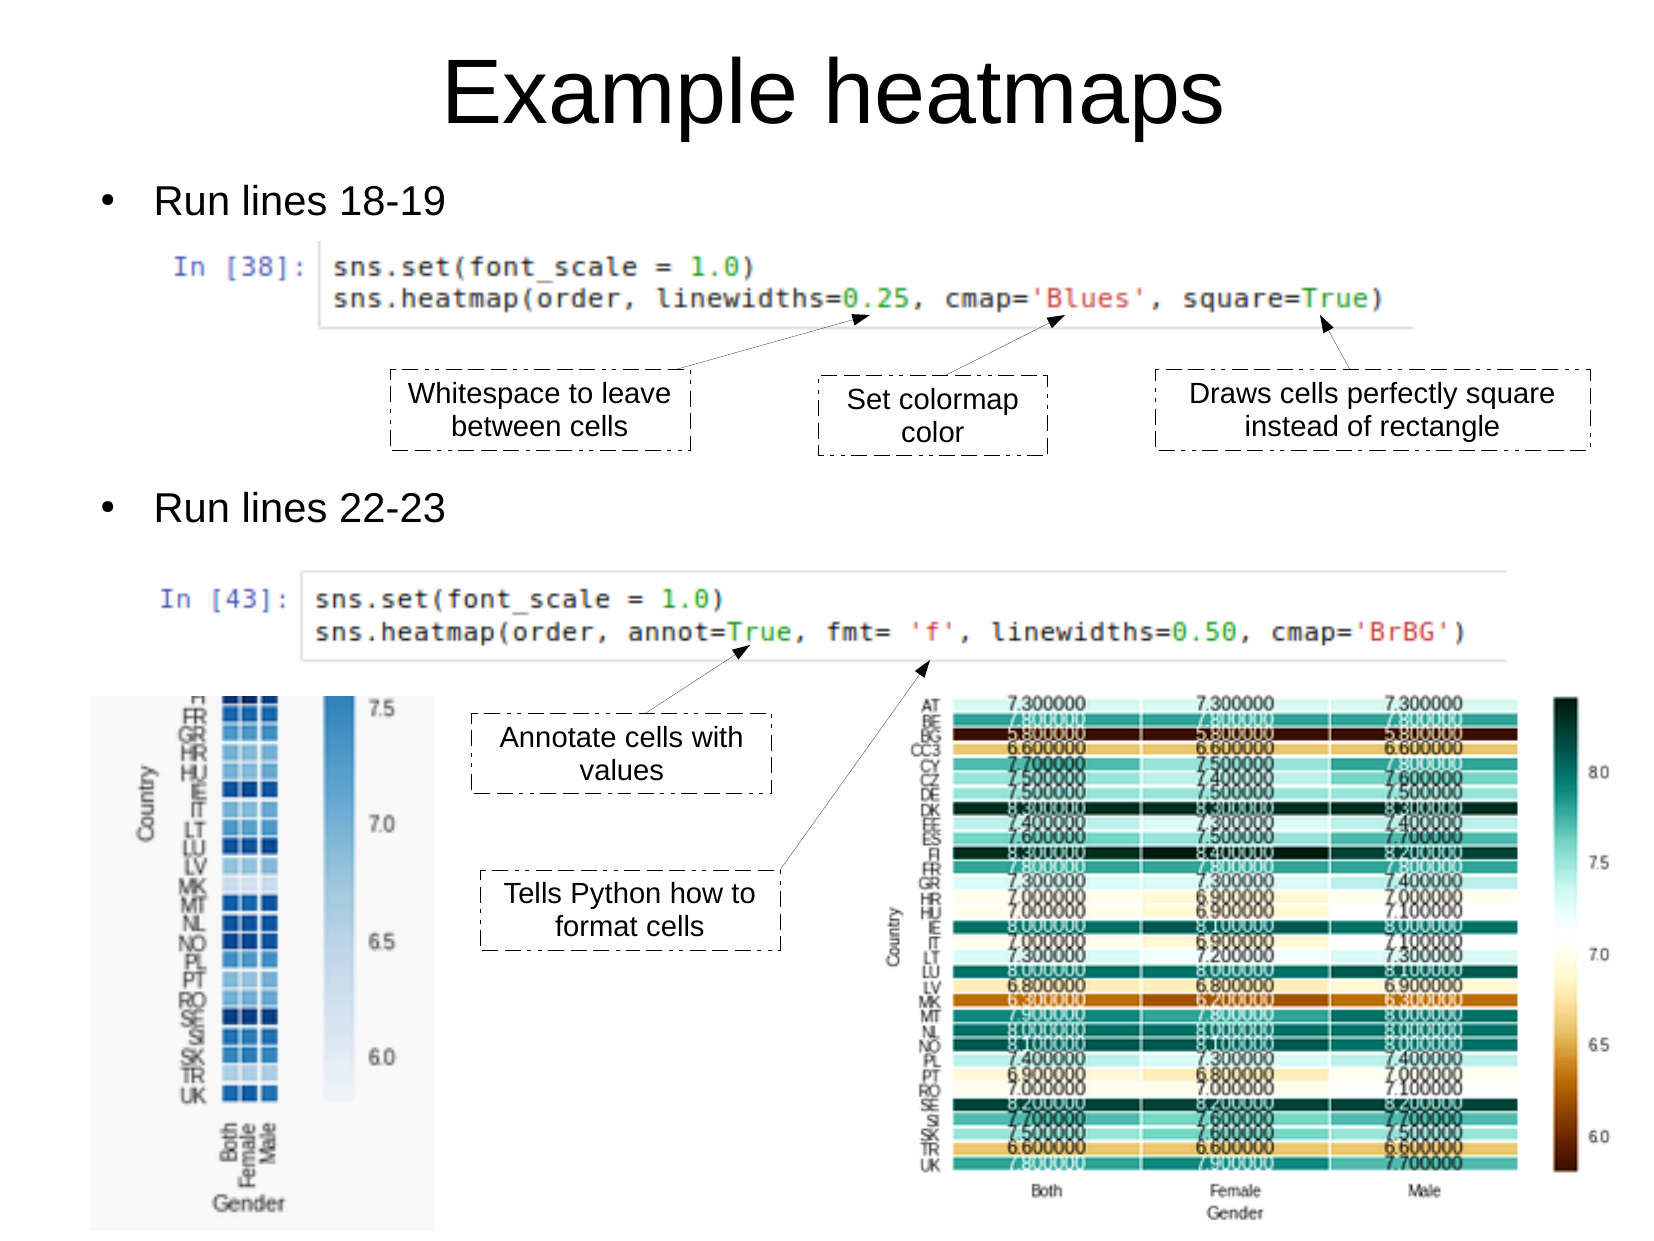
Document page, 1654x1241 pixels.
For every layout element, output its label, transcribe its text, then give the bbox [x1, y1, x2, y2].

picture [90, 696, 436, 1231]
list Run lines 18-19 [82, 177, 1571, 248]
picture [849, 690, 1636, 1231]
title Example heatmaps [90, 0, 1579, 196]
text_box Draws cells perfectly square instead of rectangle [1155, 369, 1591, 451]
picture [120, 241, 1414, 332]
text_box Annotate cells with values [471, 713, 772, 794]
text_box Set colormap color [818, 375, 1048, 456]
text_box Whitespace to leave between cells [390, 369, 691, 451]
list Run lines 22-23 [82, 485, 1571, 555]
picture [135, 570, 1507, 676]
picture [849, 690, 907, 771]
text_box Tells Python how to format cells [480, 870, 781, 951]
